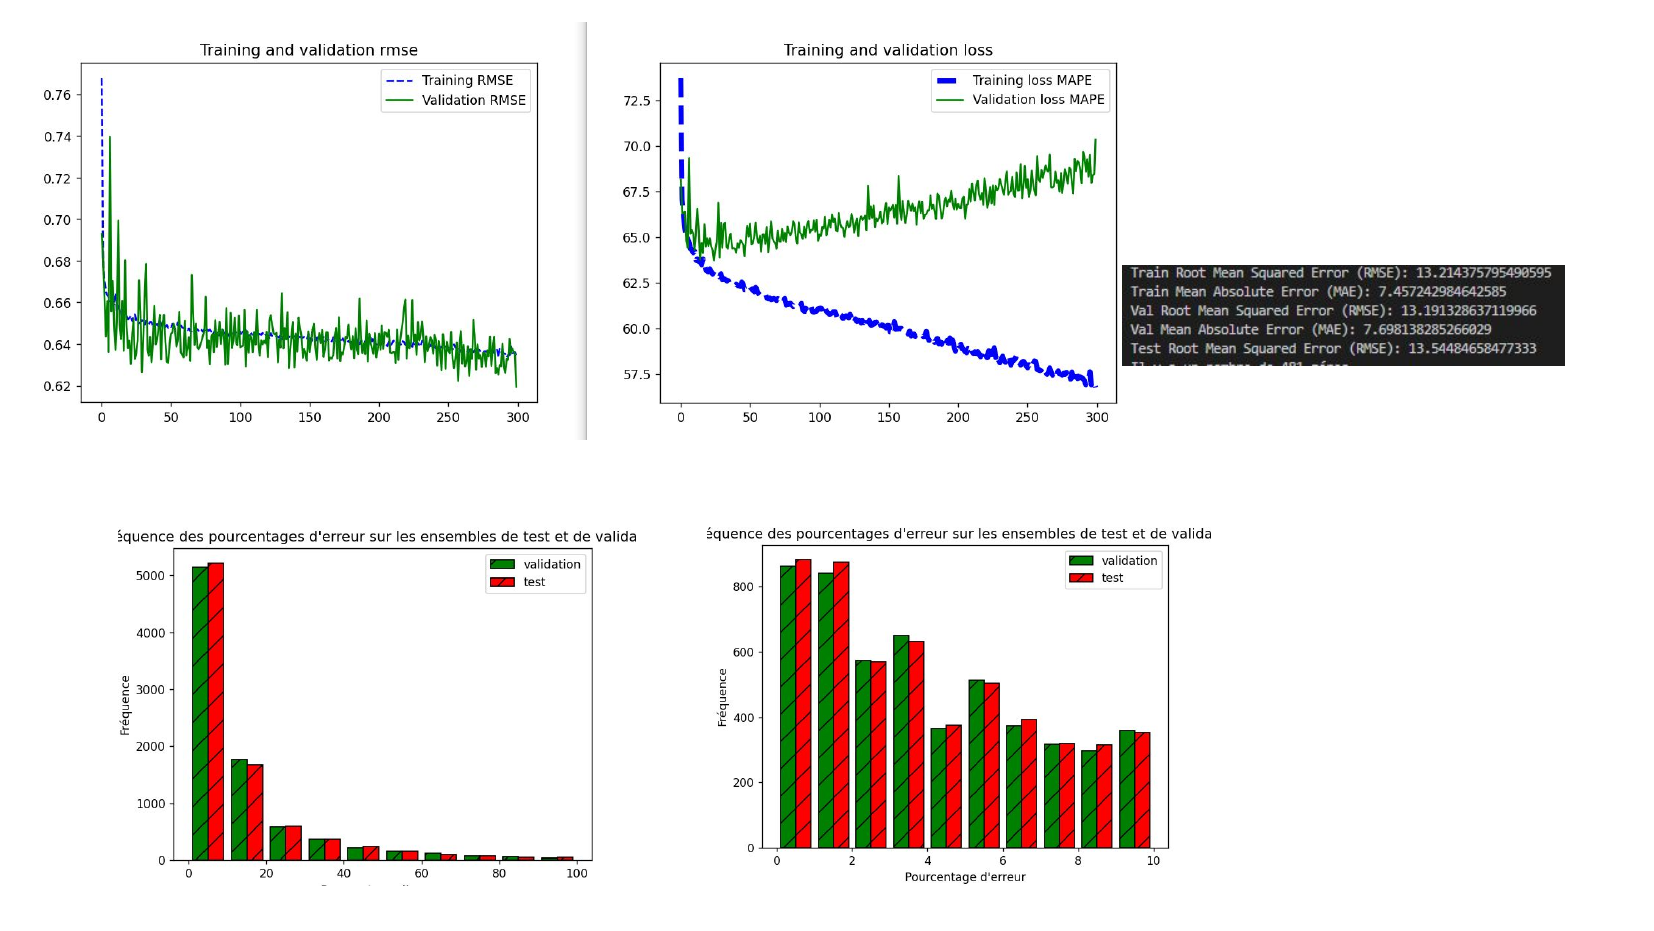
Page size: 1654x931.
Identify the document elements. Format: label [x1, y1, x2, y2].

picture [29, 22, 1565, 440]
picture [118, 521, 636, 886]
picture [707, 516, 1211, 886]
